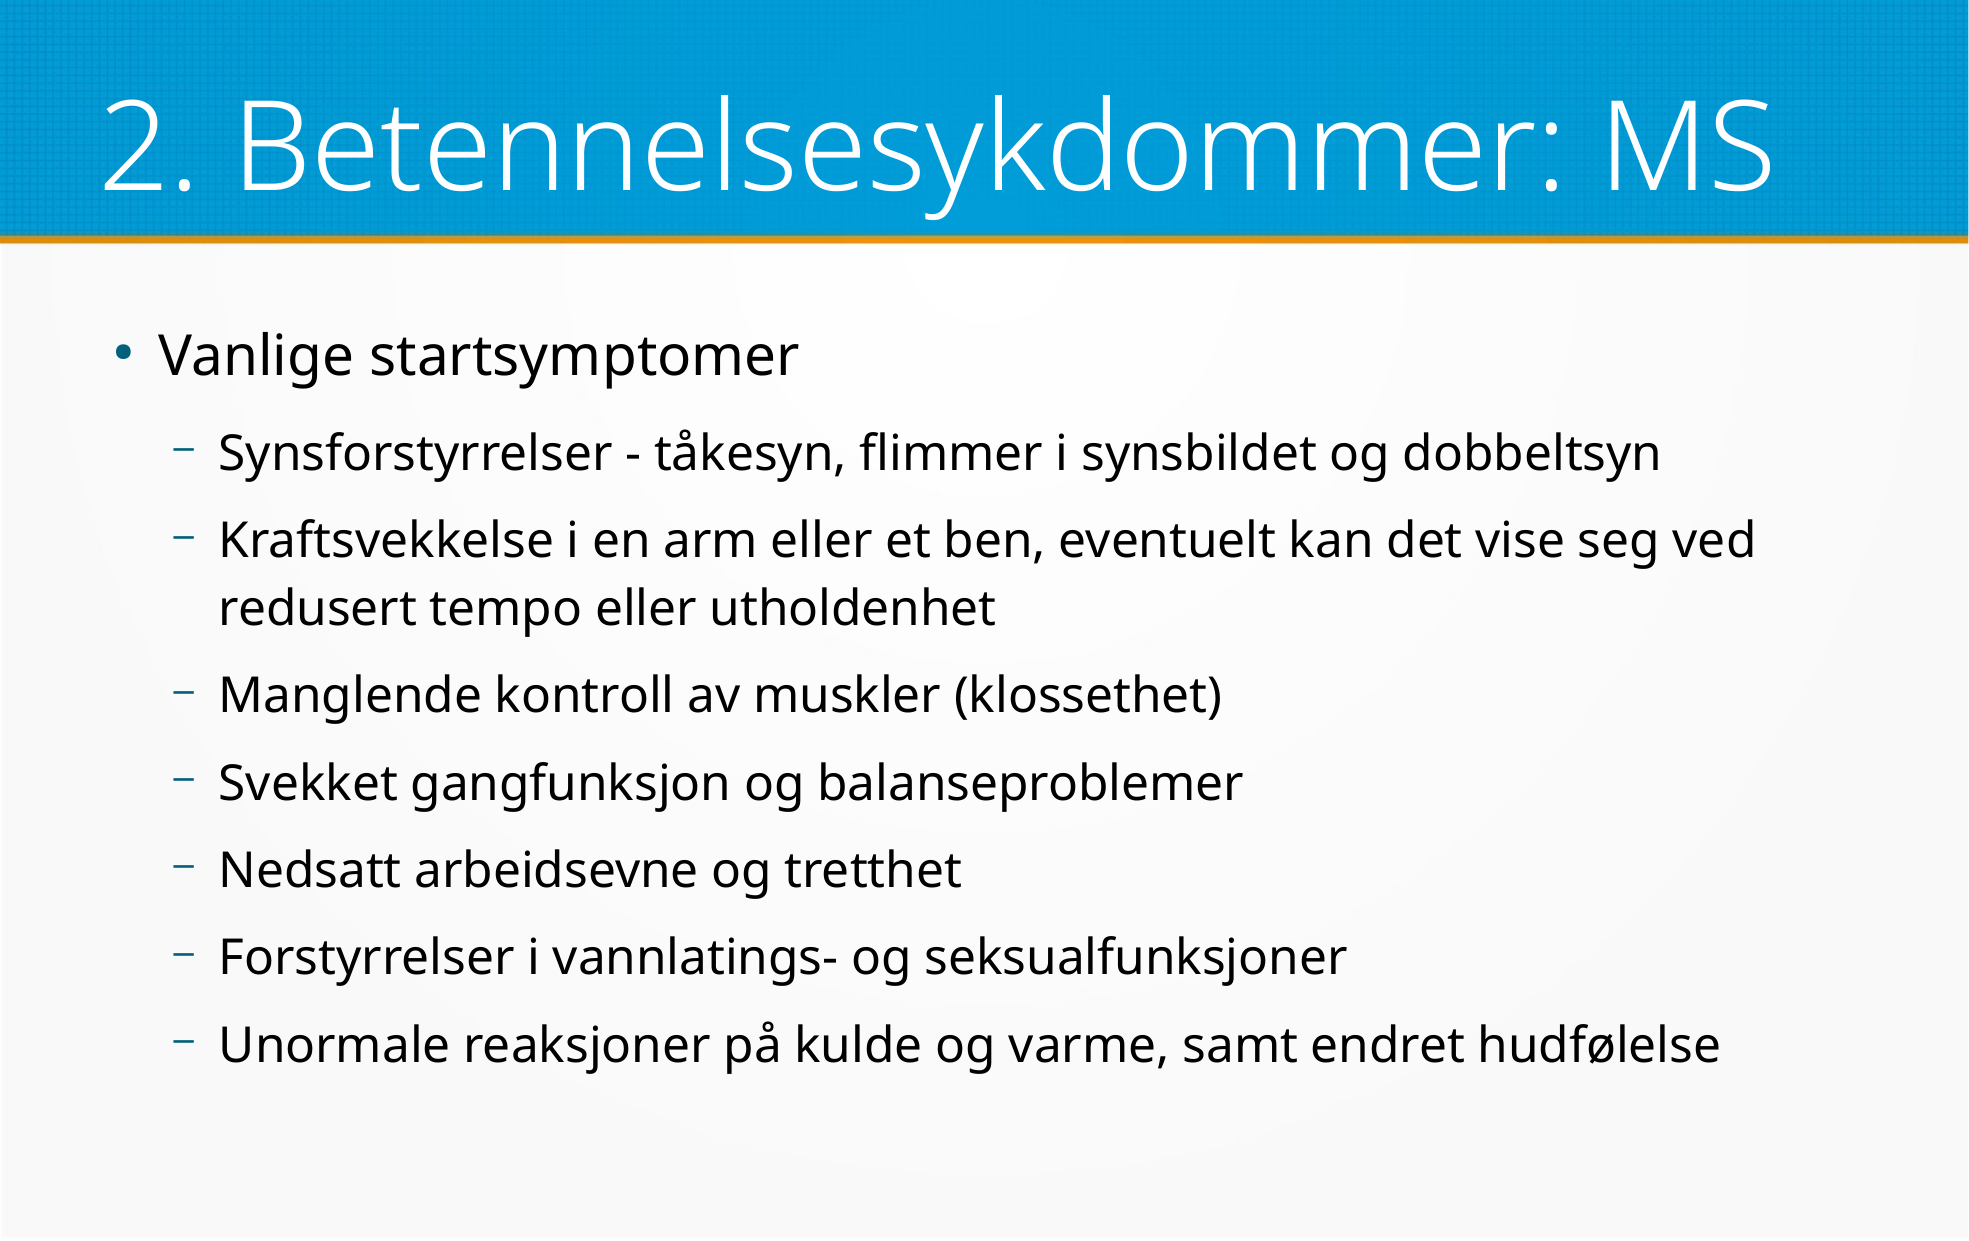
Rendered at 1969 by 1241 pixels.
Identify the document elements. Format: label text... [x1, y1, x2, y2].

title 2. Betennelsesykdommer: MS [98, 19, 1870, 227]
picture [0, 233, 1969, 1241]
list Vanlige startsymptomer Synsforstyrrelser - tåkesyn, flimmer i synsbildet og dobbeltsyn Kraftsvekkelse i en arm eller et ben, eventuelt kan det vise seg ved redusert tempo eller utholdenhet Manglende kontroll av muskler (klossethet) Svekket gangfunksjon og balanseproblemer Nedsatt arbeidsevne og tretthet Forstyrrelser i vannlatings- og seksualfunksjoner Unormale reaksjoner på kulde og varme, samt endret hudfølelse [98, 315, 1861, 1081]
